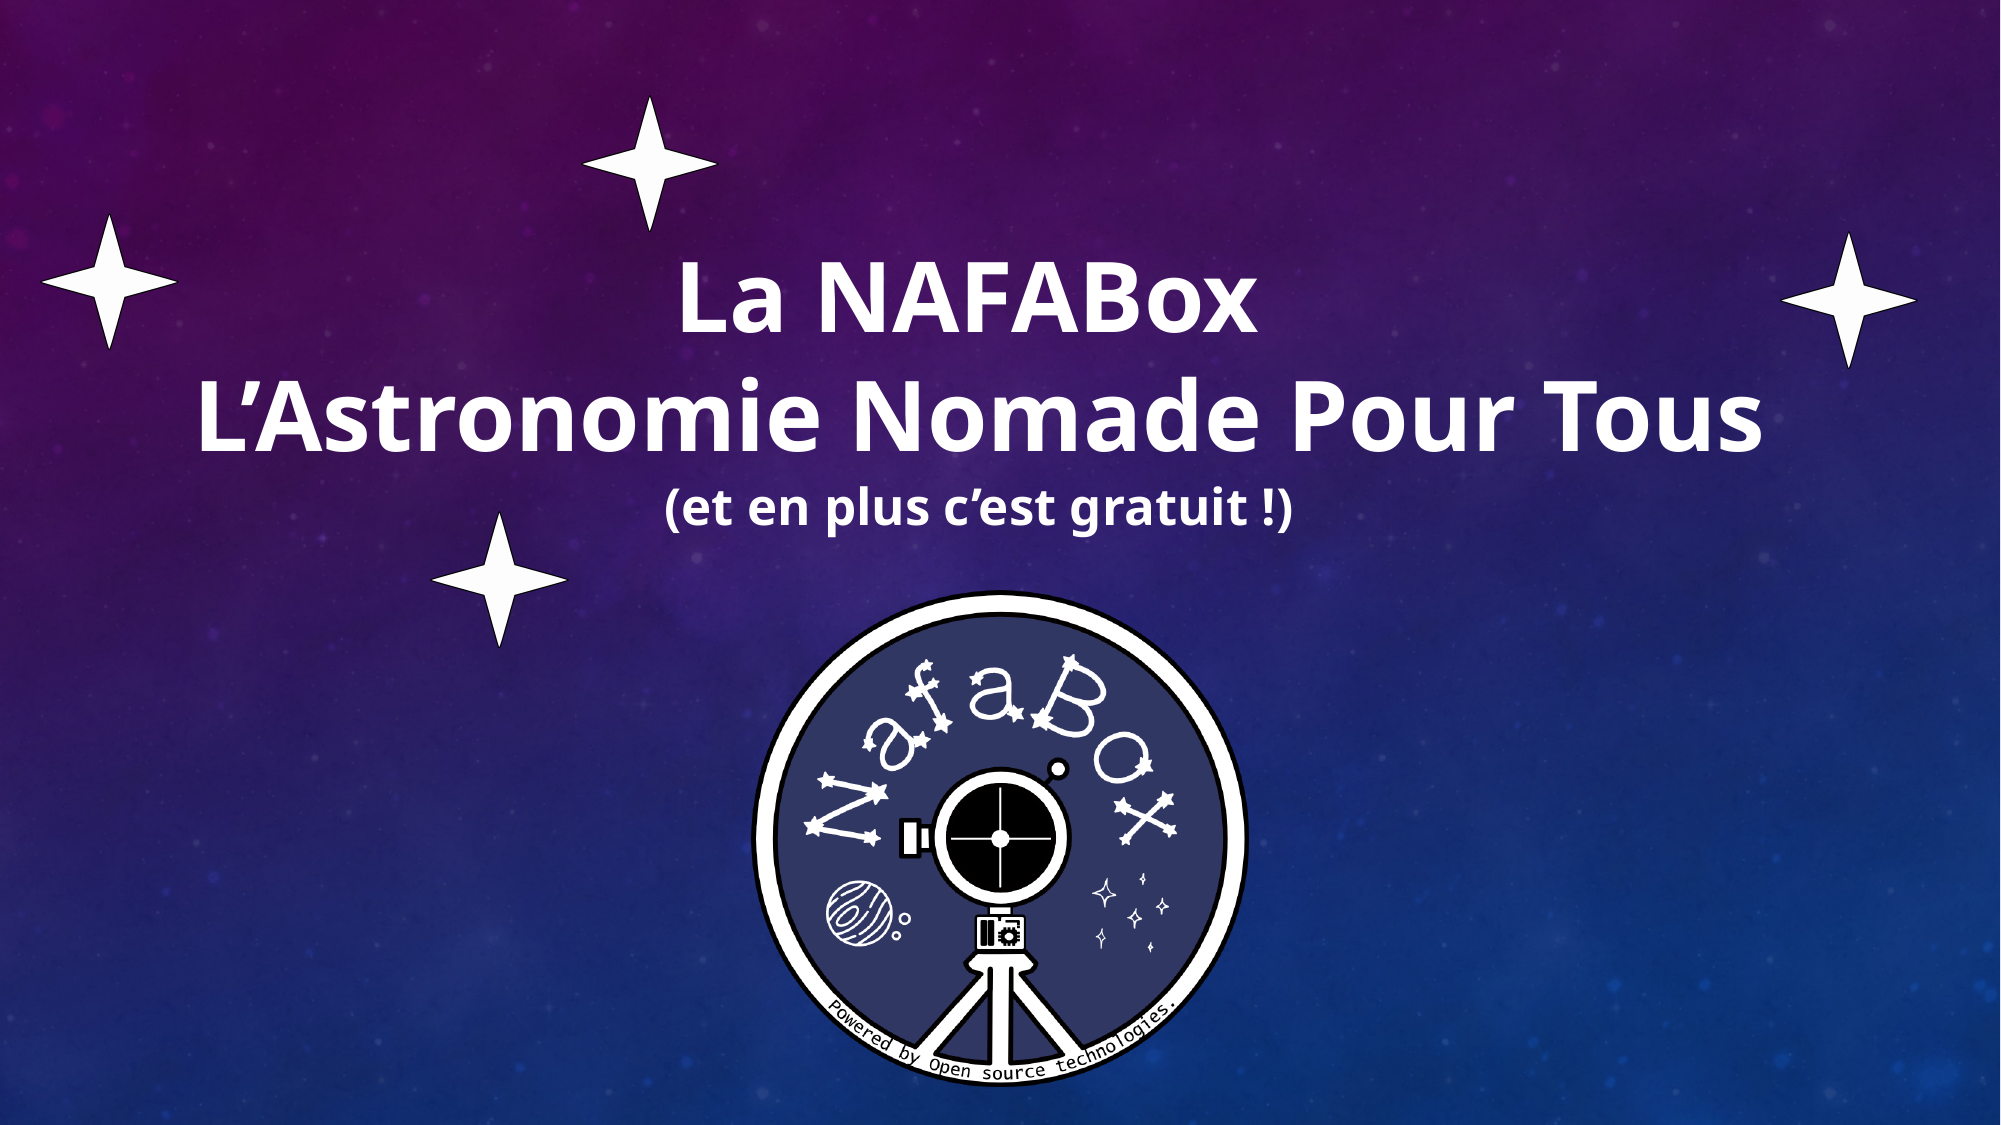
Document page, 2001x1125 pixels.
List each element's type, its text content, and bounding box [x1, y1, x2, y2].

picture [0, 0, 2001, 1125]
text_box La NAFABox L’Astronomie Nomade Pour Tous (et en plus c’est gratuit !) [109, 154, 1850, 546]
